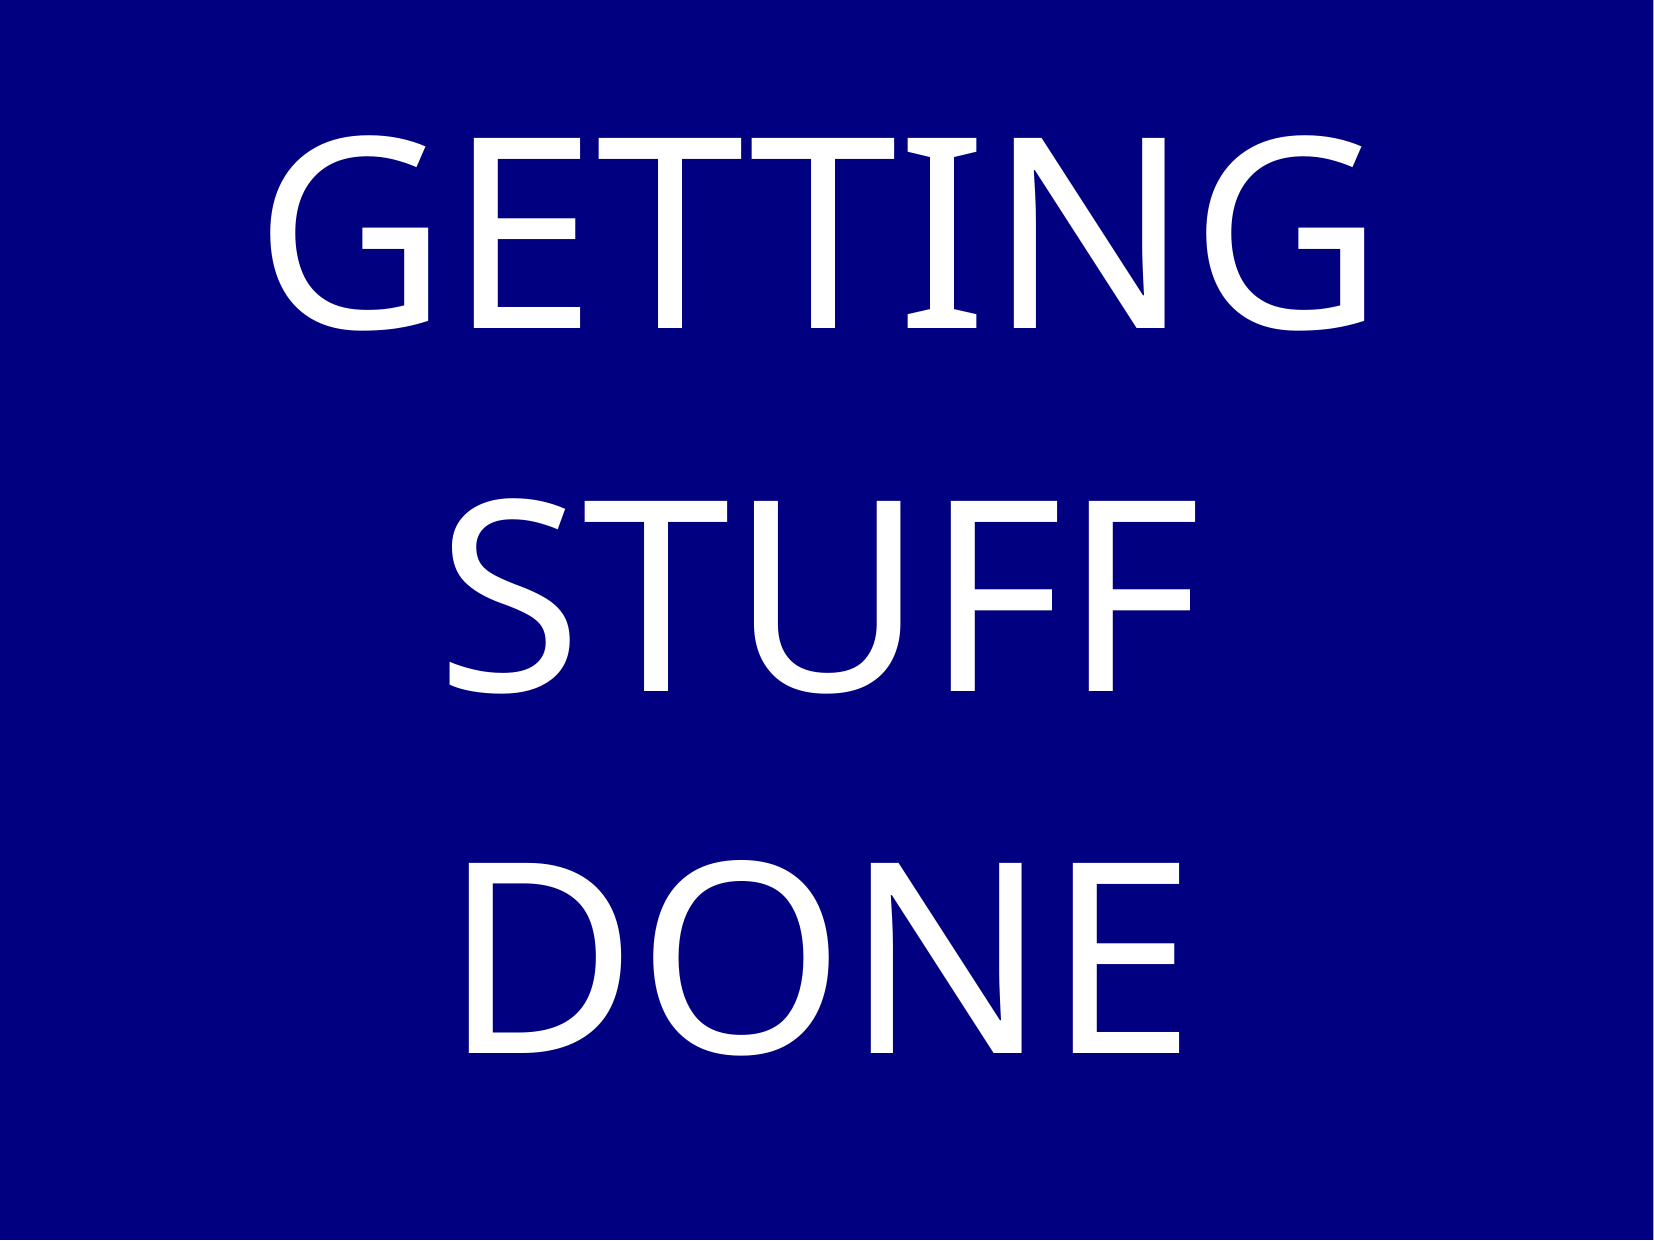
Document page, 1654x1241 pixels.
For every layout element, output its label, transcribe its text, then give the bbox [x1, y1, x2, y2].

text_box GETTING STUFF DONE [110, 17, 1529, 1159]
